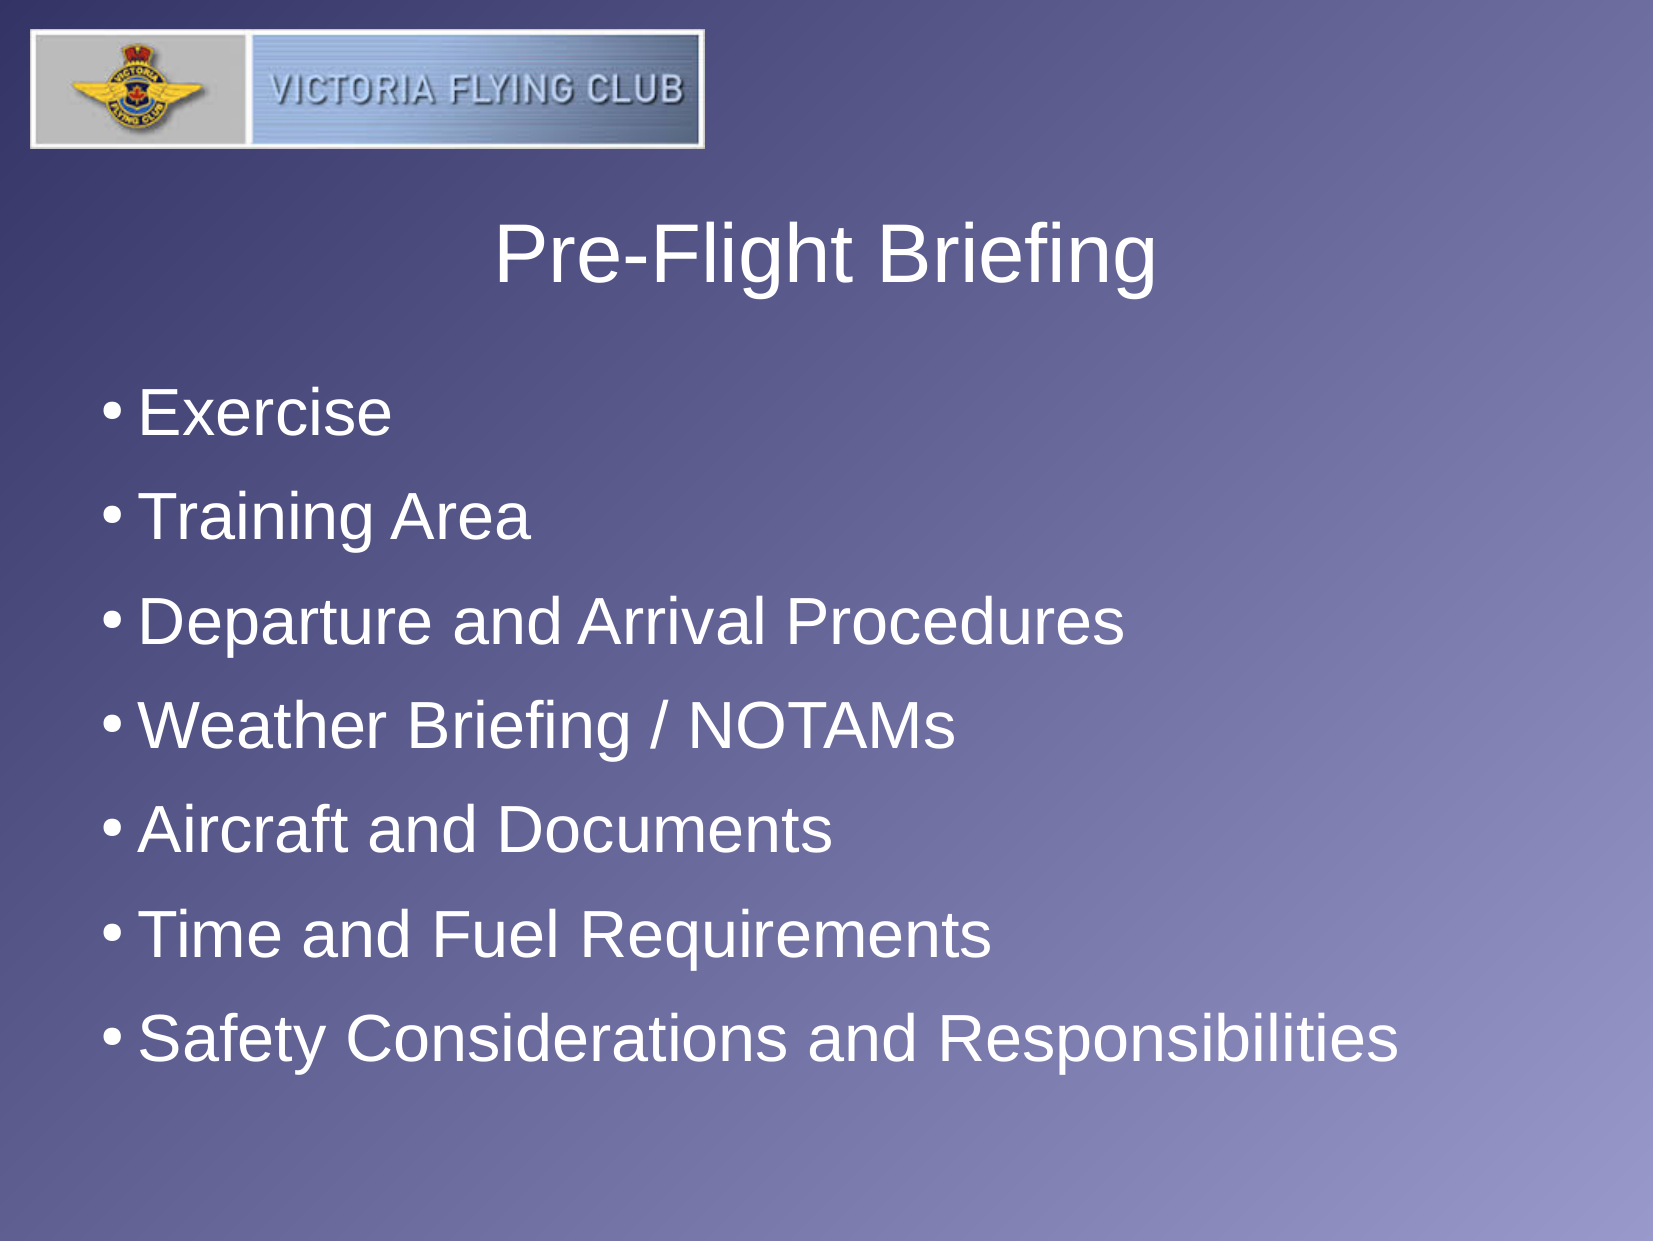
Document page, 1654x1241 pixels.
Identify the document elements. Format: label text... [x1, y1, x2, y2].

title Pre-Flight Briefing [82, 150, 1571, 358]
picture [30, 29, 705, 149]
list Exercise Training Area Departure and Arrival Procedures Weather Briefing / NOTAMs Aircraft and Documents Time and Fuel Requirements Safety Considerations and Responsibilities [82, 375, 1571, 1095]
